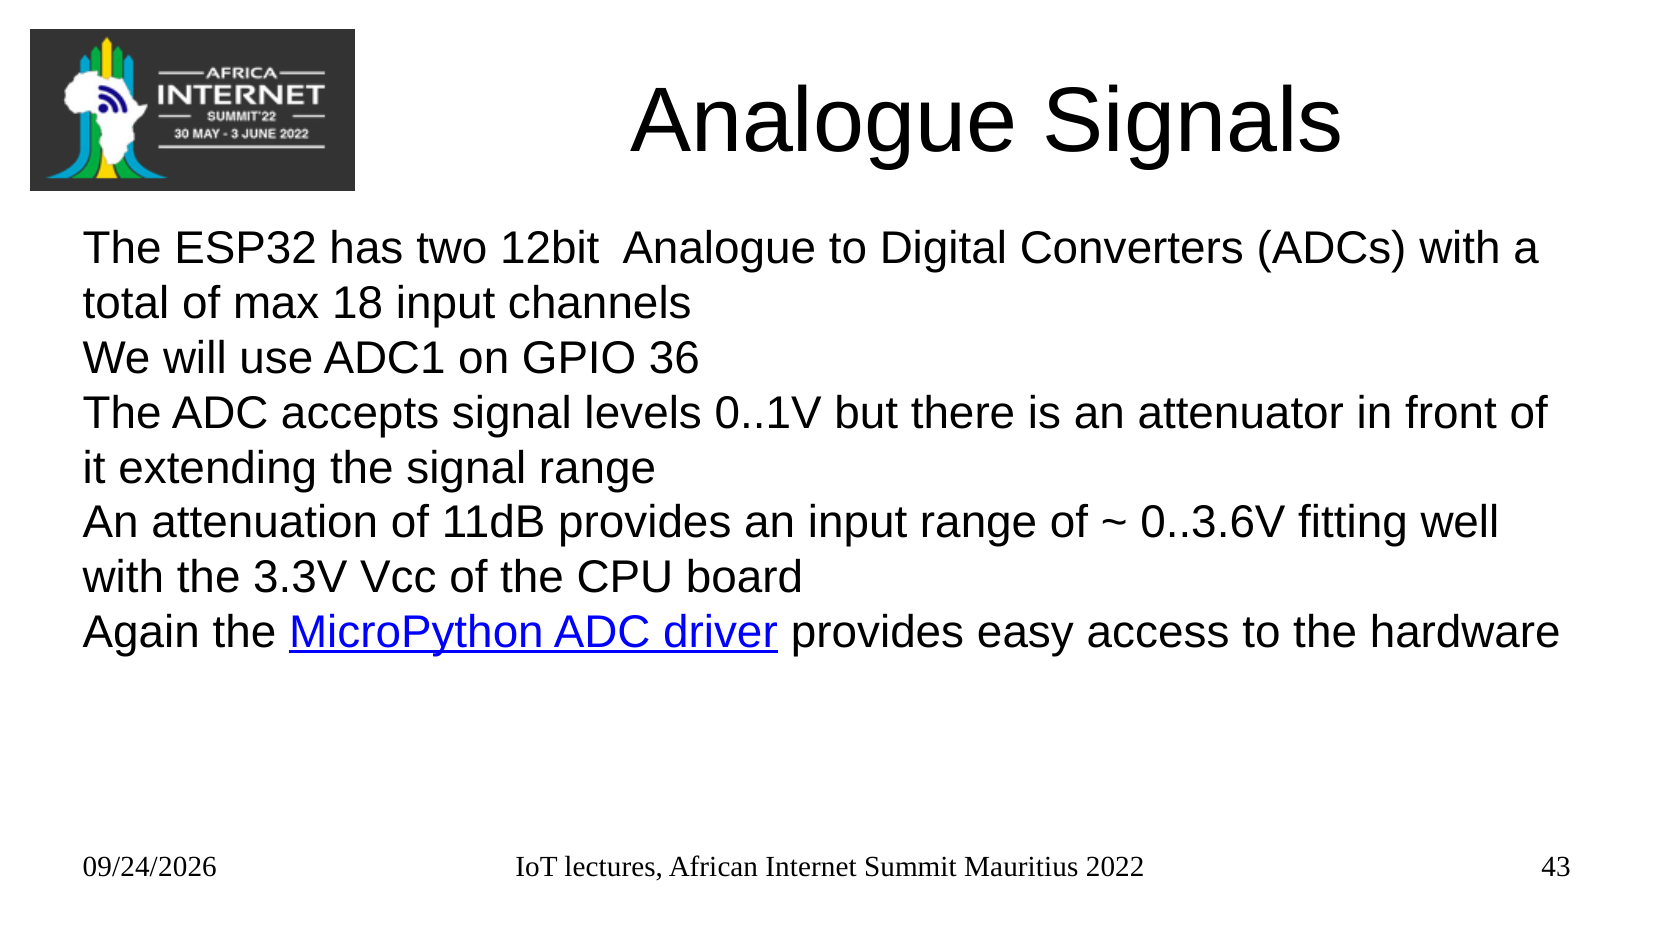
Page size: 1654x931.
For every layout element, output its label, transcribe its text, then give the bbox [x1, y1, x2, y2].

list The ESP32 has two 12bit Analogue to Digital Converters (ADCs) with a total of max 18 input channels We will use ADC1 on GPIO 36 The ADC accepts signal levels 0..1V but there is an attenuator in front of it extending the signal range An attenuation of 11dB provides an input range of ~ 0..3.6V fitting well with the 3.3V Vcc of the CPU board Again the MicroPython ADC driver provides easy access to the hardware [82, 217, 1571, 757]
picture [30, 29, 355, 191]
title Analogue Signals [403, 37, 1571, 193]
